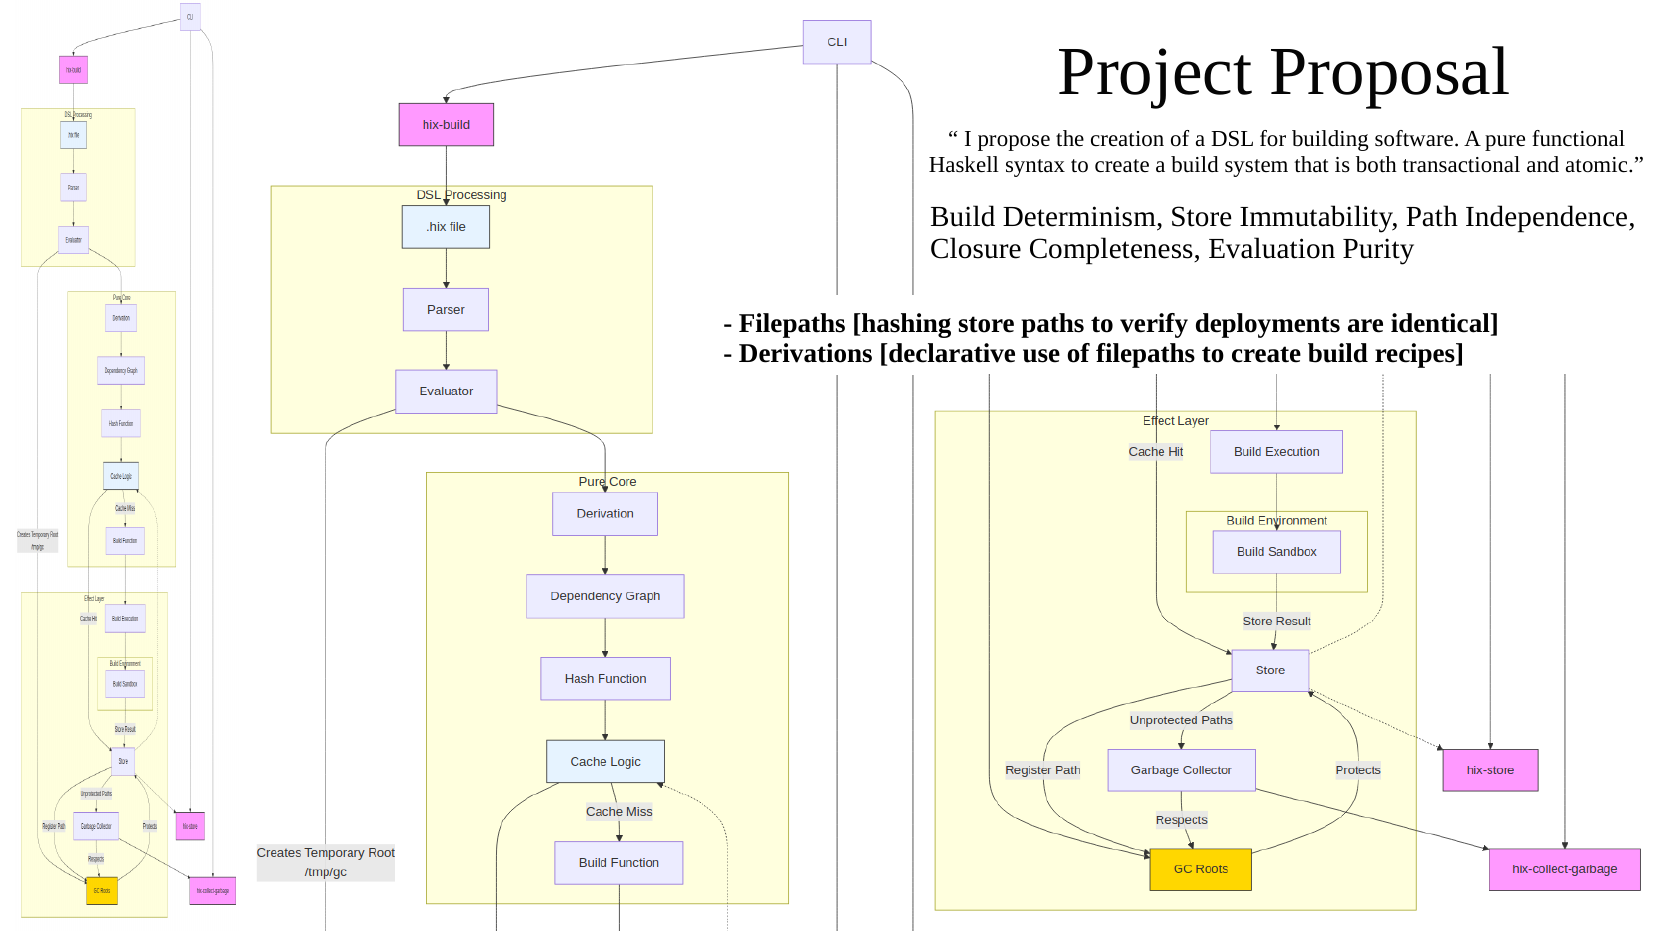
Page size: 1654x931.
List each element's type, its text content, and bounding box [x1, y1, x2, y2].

title Project Proposal [1003, 0, 1565, 118]
text_box - Filepaths [hashing store paths to verify deployments are identical] - Derivations [declarative use of filepaths to create build recipes] [708, 301, 1536, 399]
picture [250, 14, 1654, 931]
text_box “ I propose the creation of a DSL for building software. A pure functional Haskell syntax to create a build system that is both transactional and atomic.” [903, 118, 1654, 194]
picture [15, 0, 240, 931]
text_box Build Determinism, Store Immutability, Path Independence, Closure Completeness, Evaluation Purity [915, 194, 1654, 284]
